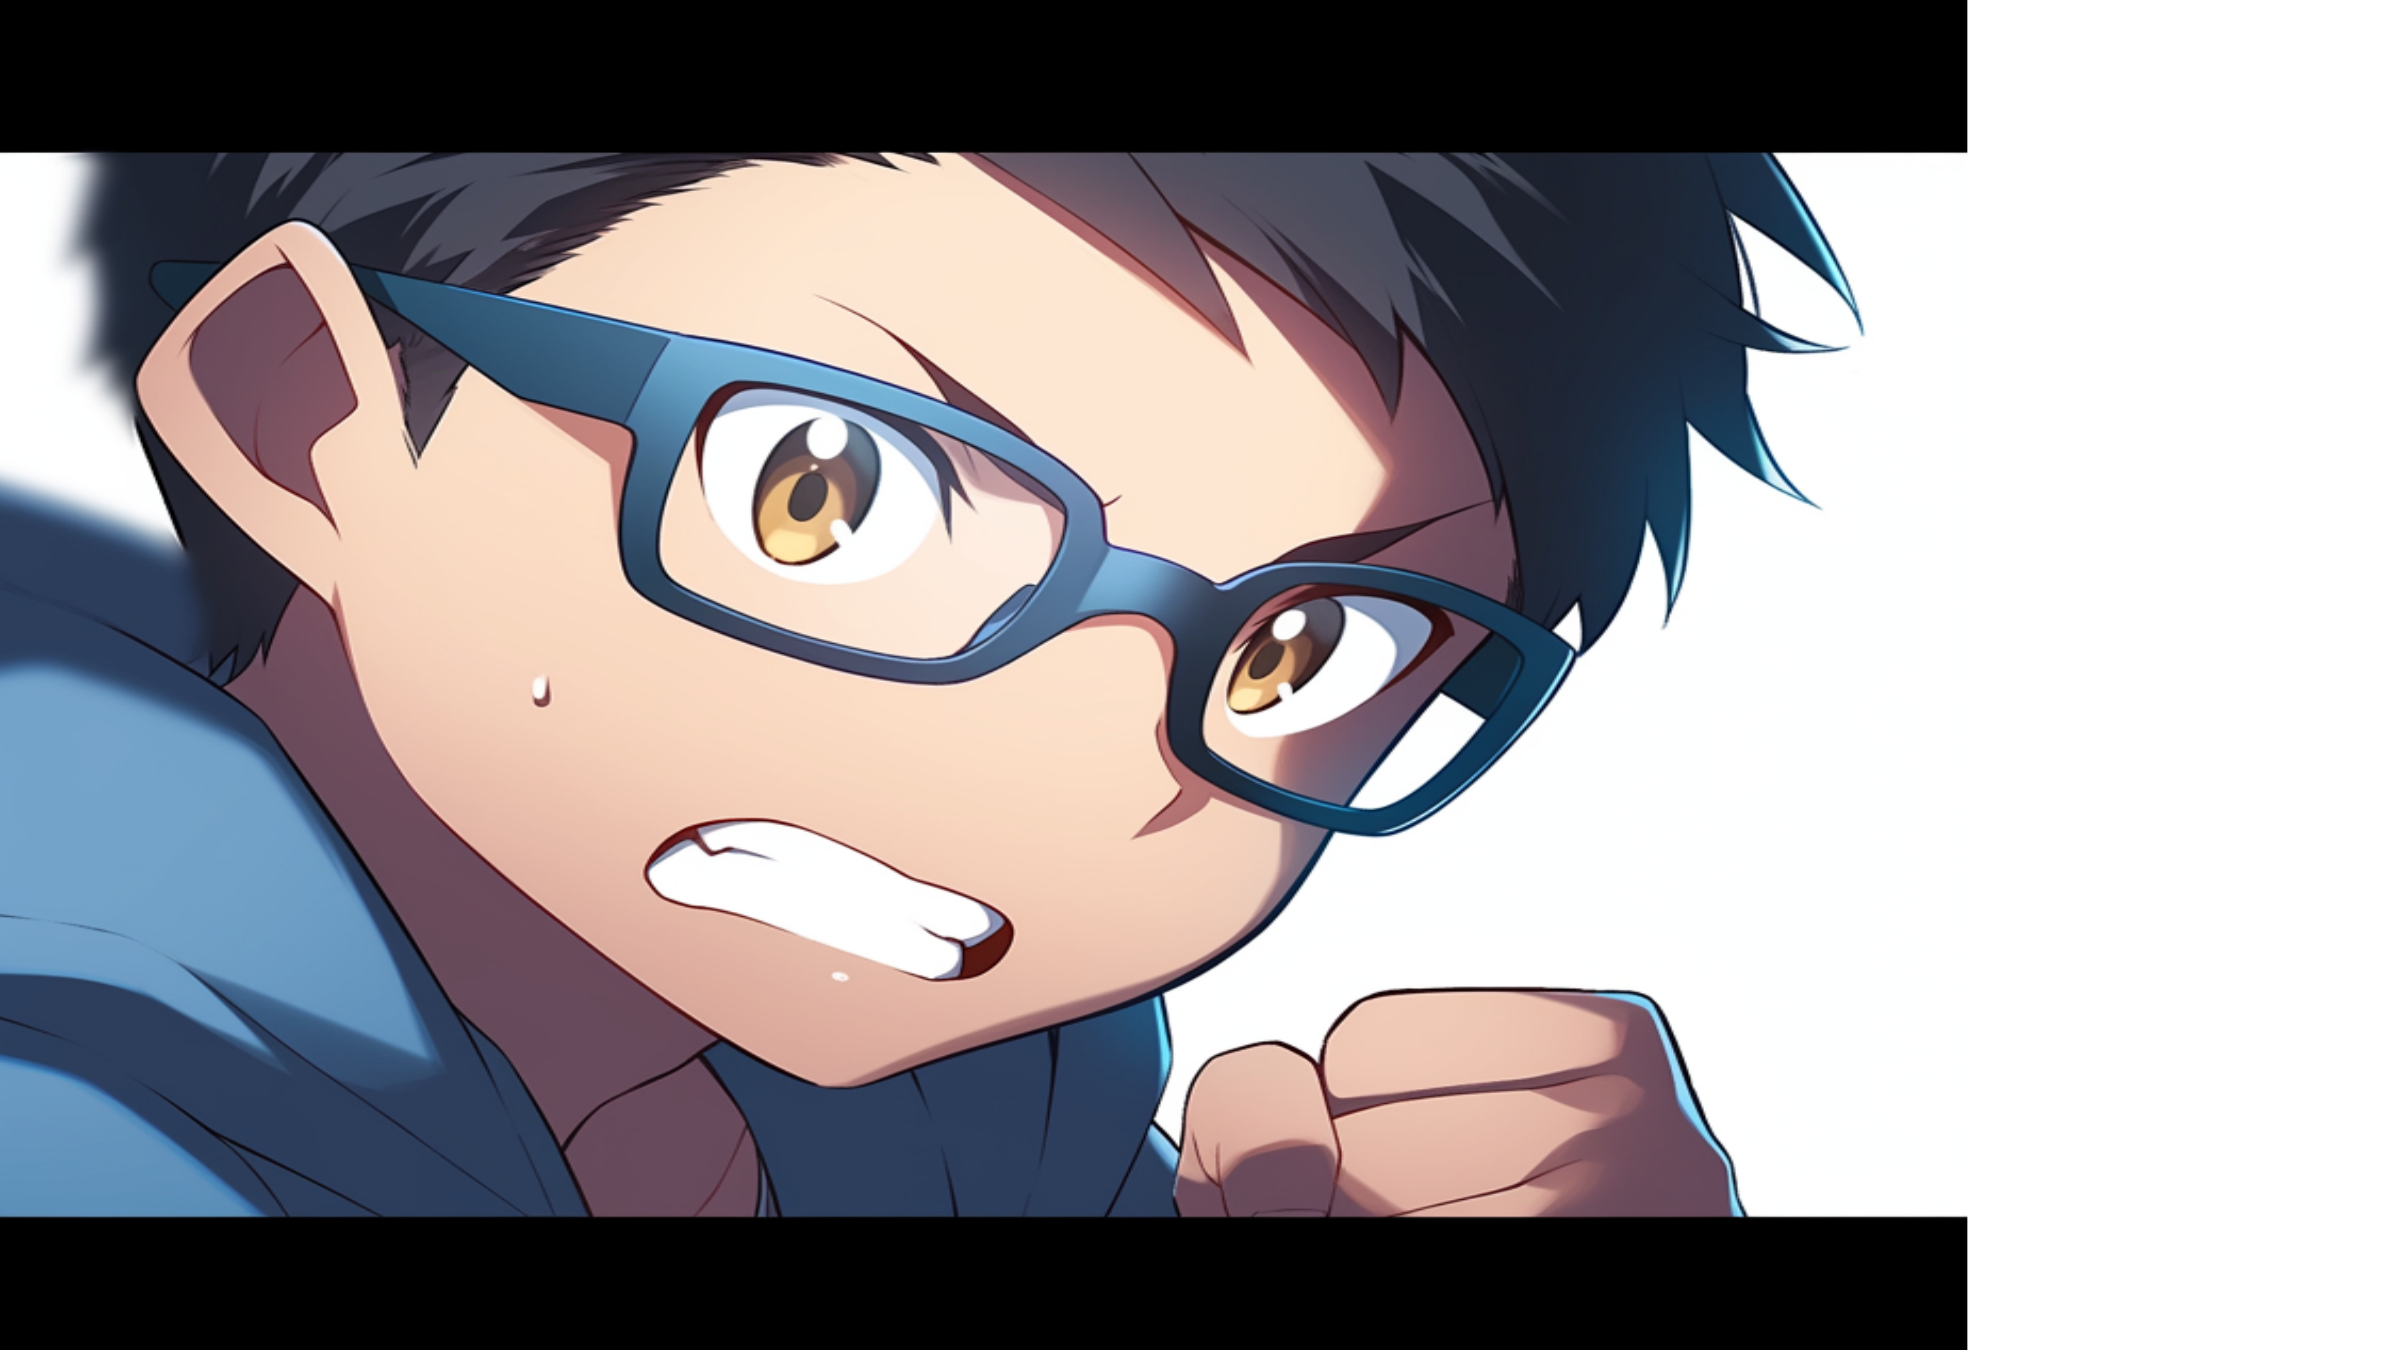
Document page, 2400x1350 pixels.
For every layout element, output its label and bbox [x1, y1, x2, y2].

picture [0, 0, 1968, 1350]
